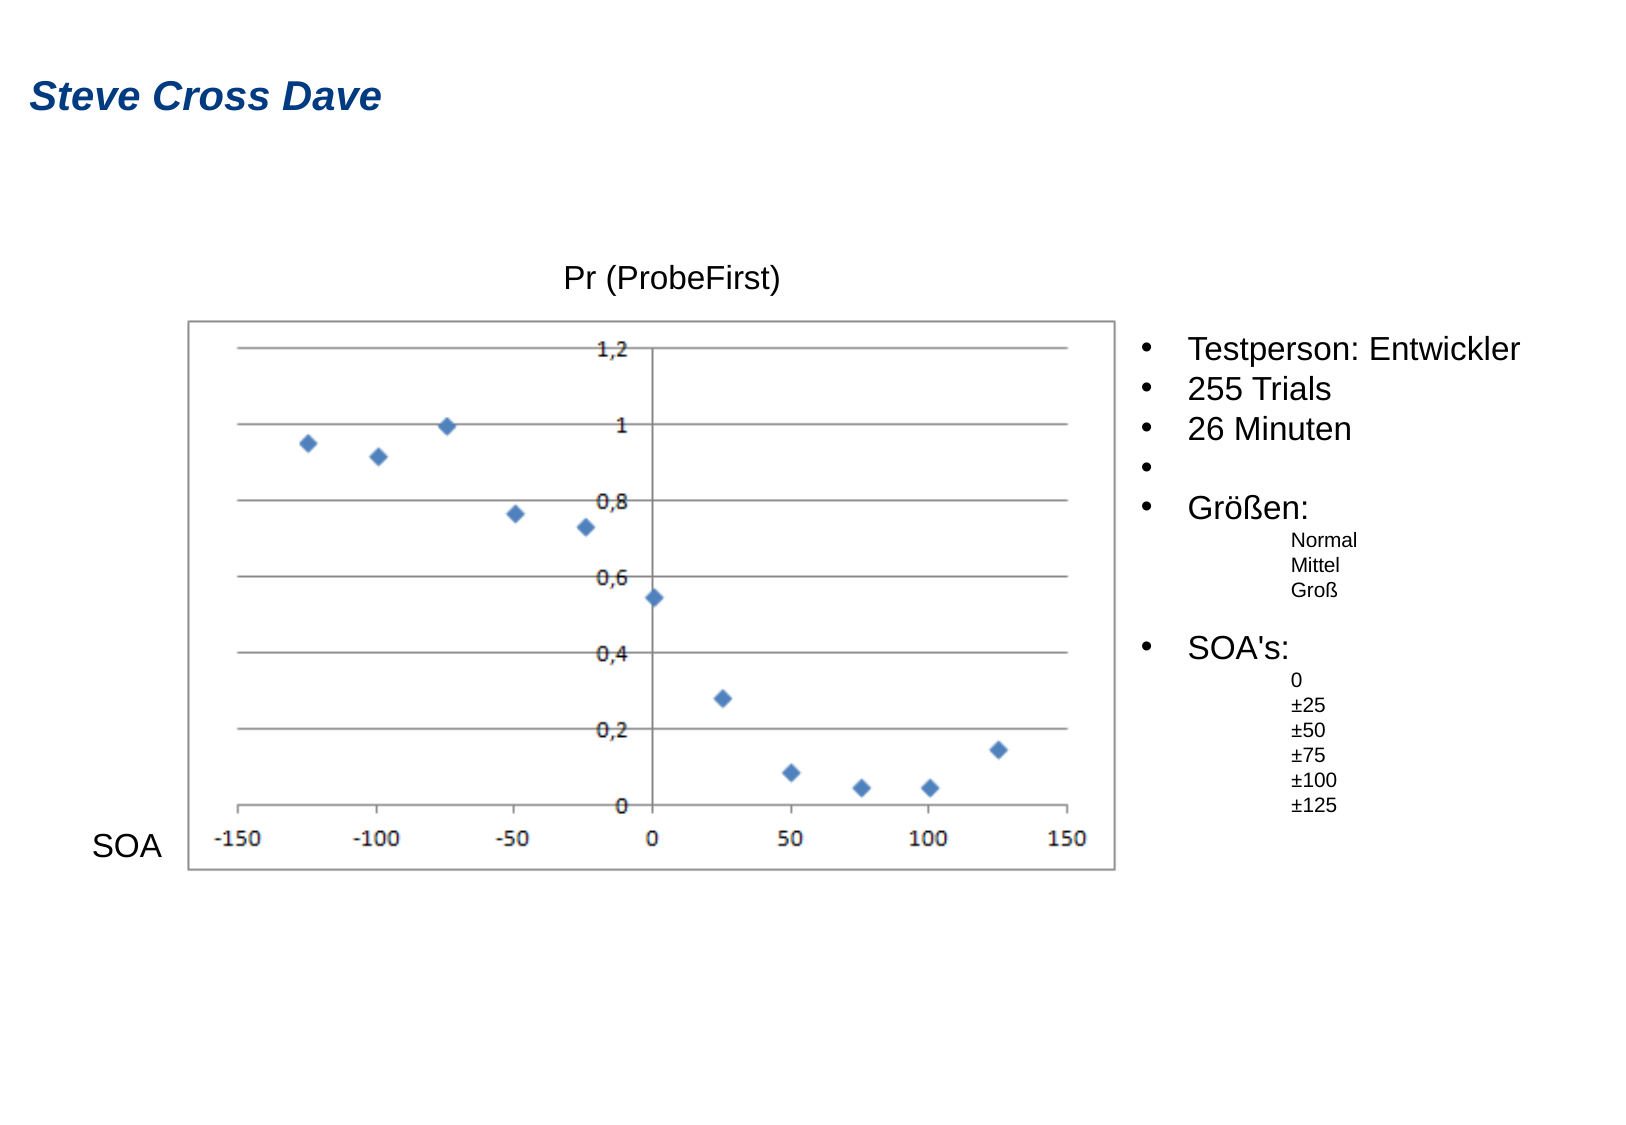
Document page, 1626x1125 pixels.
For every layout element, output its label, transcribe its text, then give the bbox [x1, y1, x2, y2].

picture [186, 319, 1118, 873]
text_box Pr (ProbeFirst) [447, 248, 898, 305]
text_box SOA [52, 816, 203, 872]
title Steve Cross Dave [14, 12, 1086, 176]
text_box Testperson: Entwickler 255 Trials 26 Minuten Größen: Normal Mittel Groß SOA's: 0 ±25 ±50 ±75 ±100 ±125 [1125, 319, 1576, 855]
